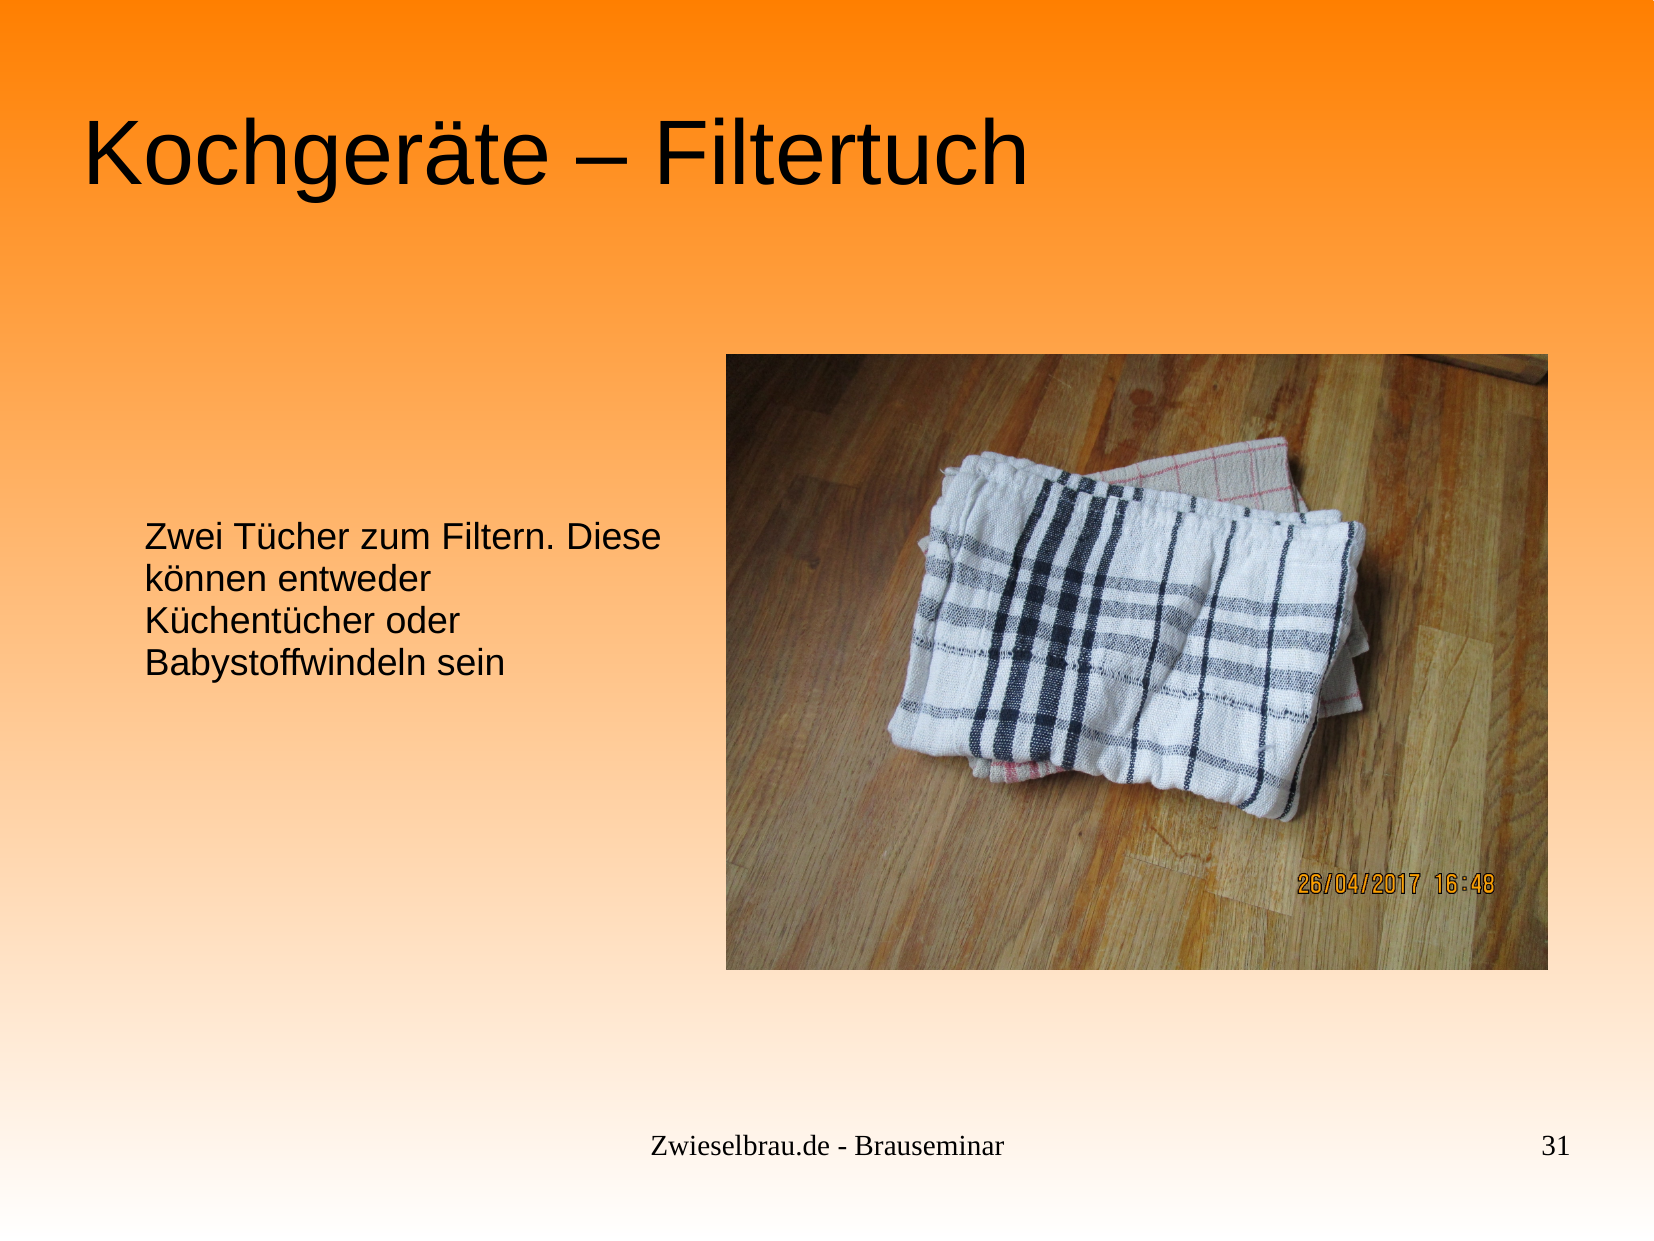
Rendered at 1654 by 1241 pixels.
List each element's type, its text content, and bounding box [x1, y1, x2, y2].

text_box [212, 256, 1489, 981]
picture [726, 354, 1548, 970]
title Kochgeräte – Filtertuch [82, 49, 1619, 257]
text_box Zwei Tücher zum Filtern. Diese können entweder Küchentücher oder Babystoffwindeln sein [129, 507, 686, 768]
